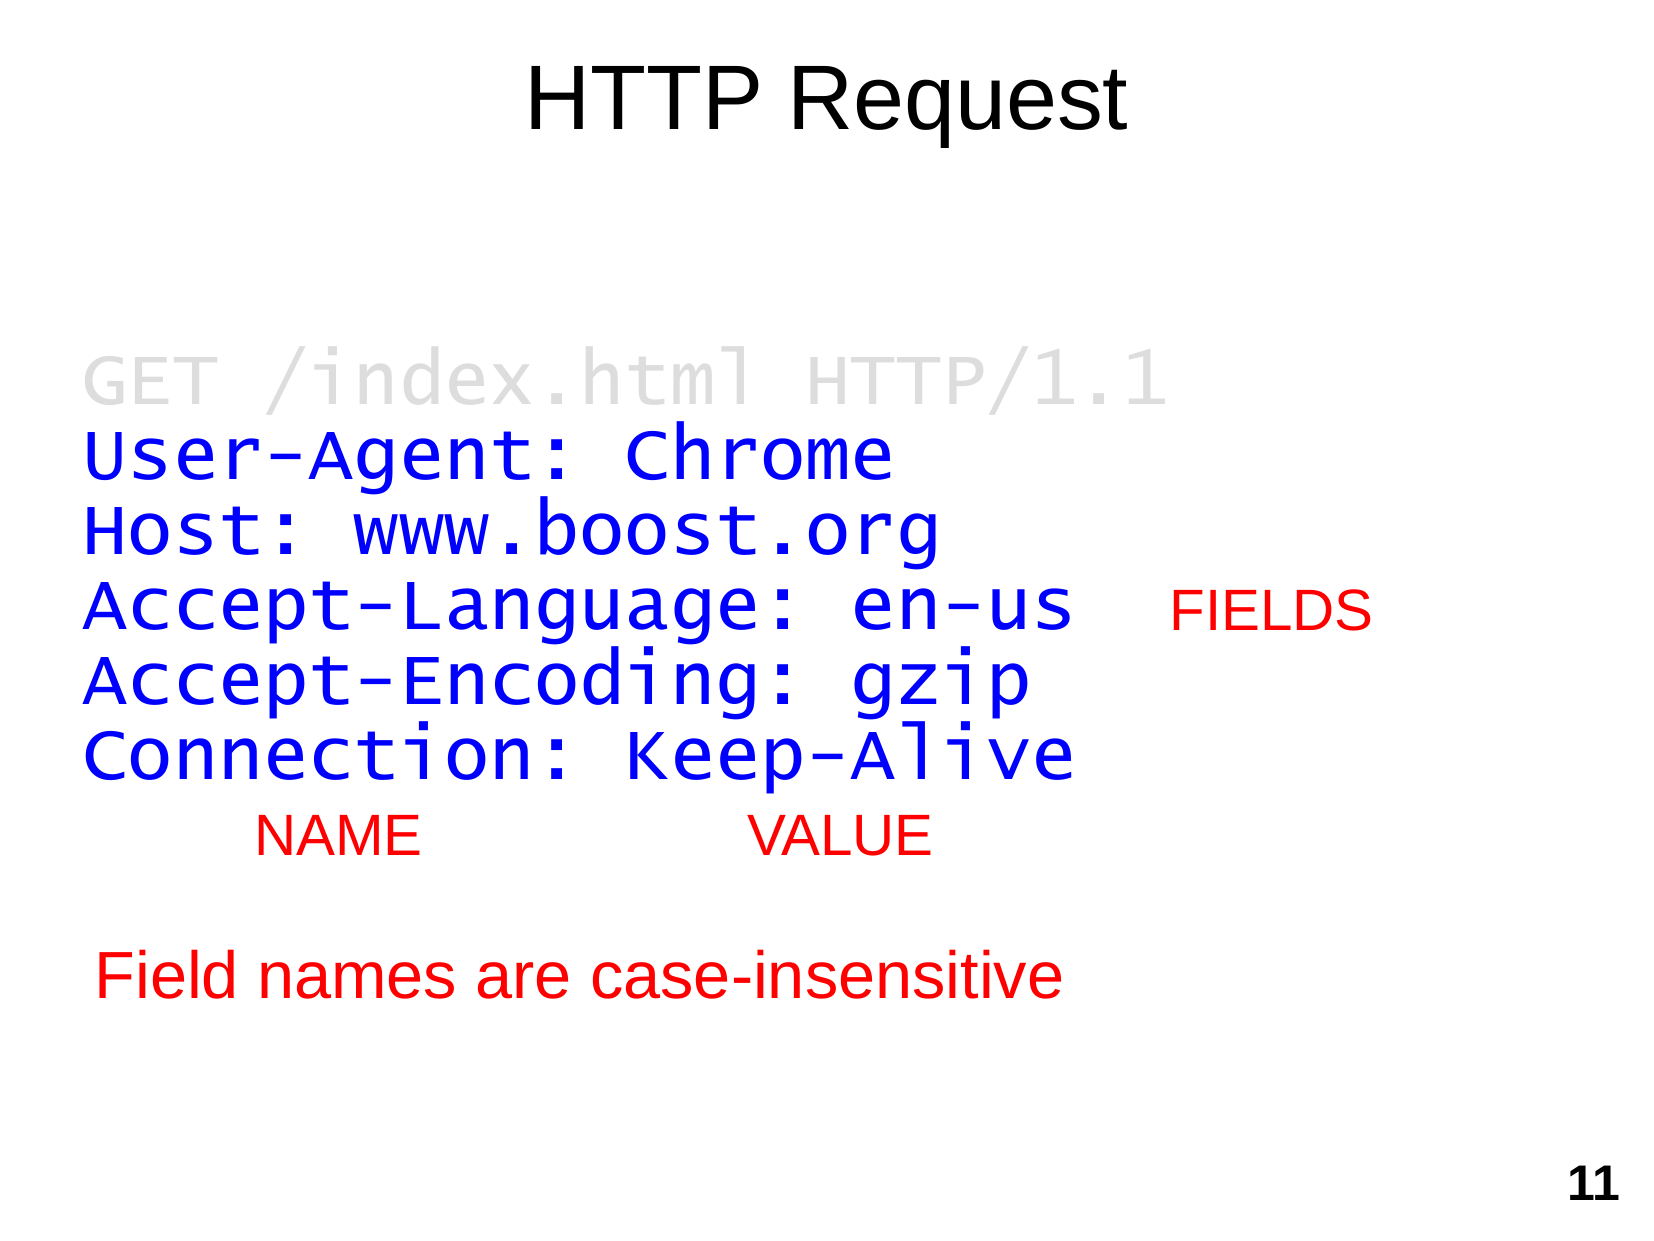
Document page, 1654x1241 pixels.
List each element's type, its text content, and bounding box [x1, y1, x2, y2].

list GET /index.html HTTP/1.1 User-Agent: Chrome Host: www.boost.org Accept-Language: en-us Accept-Encoding: gzip Connection: Keep-Alive [82, 195, 1571, 1156]
text_box NAME VALUE [240, 795, 950, 875]
text_box FIELDS [1155, 570, 1389, 650]
text_box Field names are case-insensitive [79, 930, 1081, 1021]
title HTTP Request [82, 15, 1571, 181]
